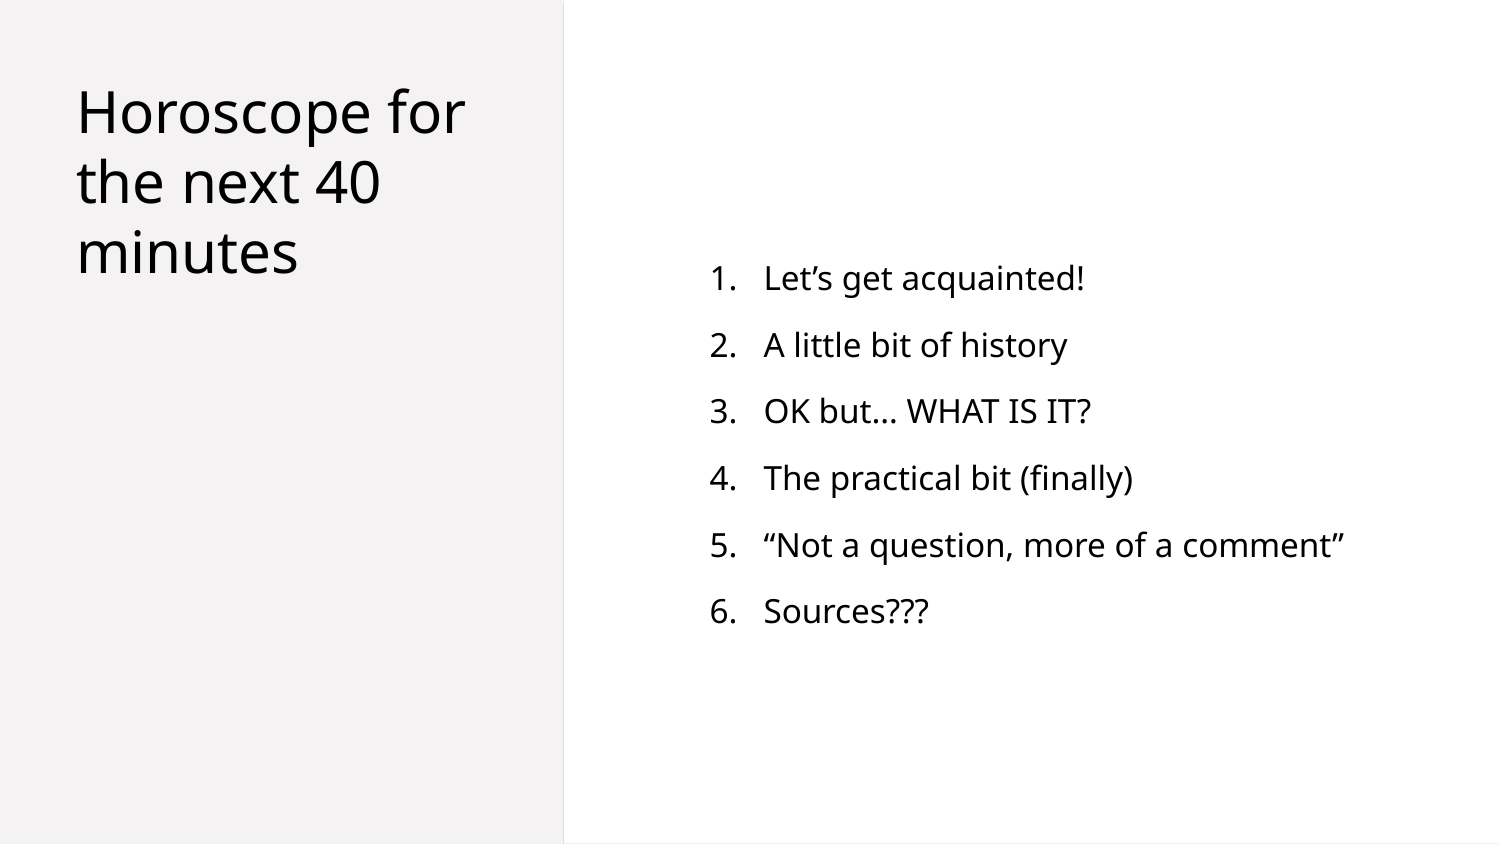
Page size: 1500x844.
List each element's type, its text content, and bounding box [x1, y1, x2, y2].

title Horoscope for the next 40 minutes [76, 75, 484, 283]
list Let’s get acquainted! A little bit of history OK but… WHAT IS IT? The practical bit (finally) “Not a question, more of a comment” Sources??? [688, 143, 1376, 738]
